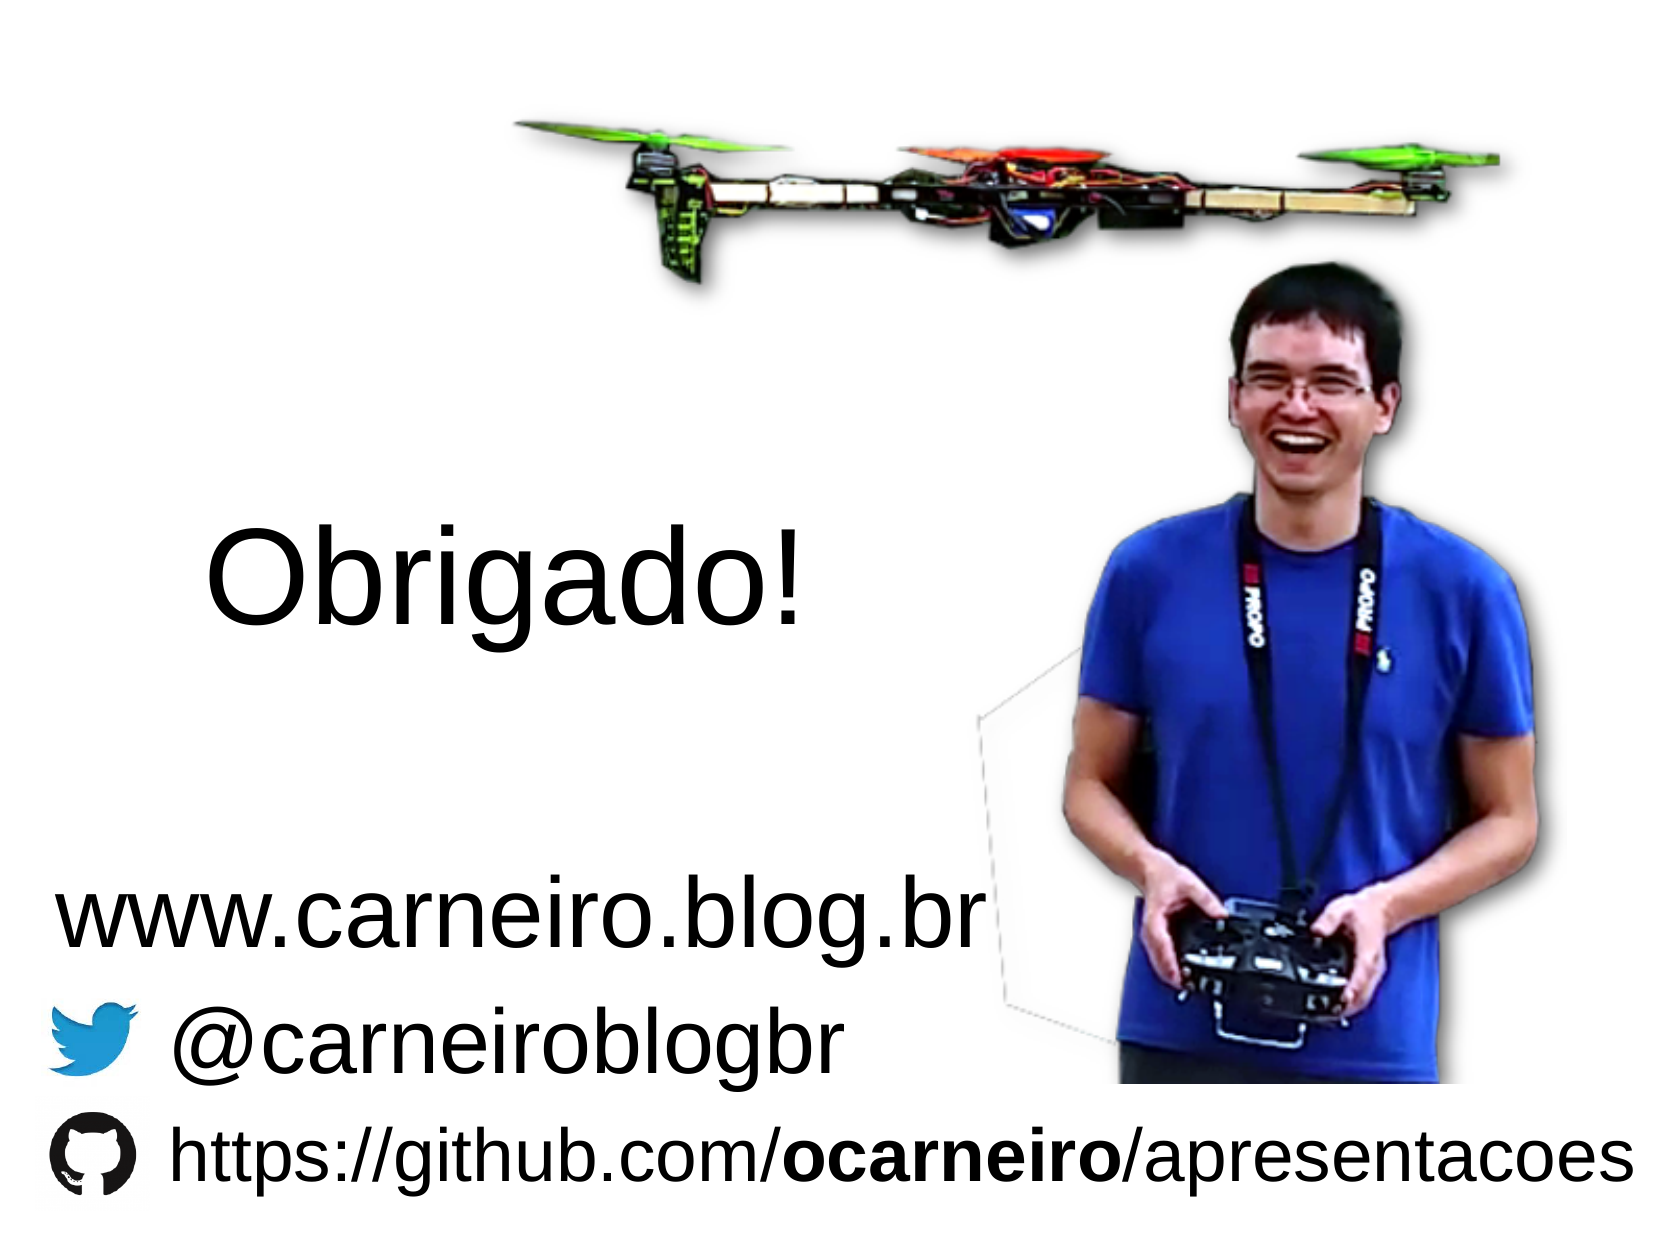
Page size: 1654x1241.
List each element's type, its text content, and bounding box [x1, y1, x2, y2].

text_box @carneiroblogbr [152, 983, 923, 1152]
picture [35, 1096, 150, 1211]
picture [499, 16, 1567, 1084]
text_box https://github.com/ocarneiro/apresentacoes [153, 1106, 1654, 1241]
text_box www.carneiro.blog.br [41, 850, 499, 1019]
picture [41, 987, 145, 1091]
text_box Obrigado! [188, 492, 499, 661]
